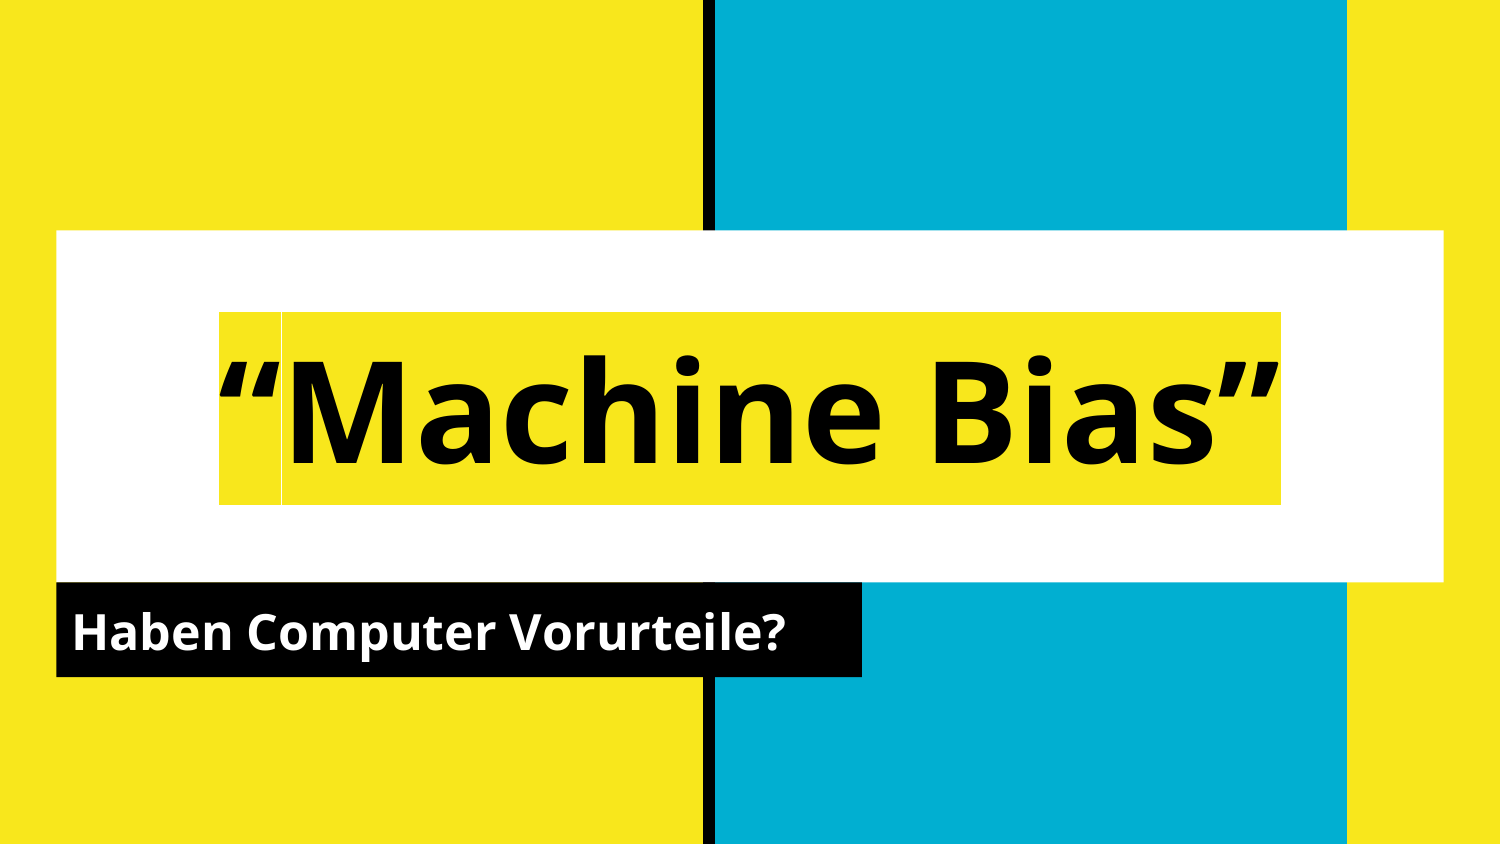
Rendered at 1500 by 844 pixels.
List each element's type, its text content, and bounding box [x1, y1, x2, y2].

title “Machine Bias” [56, 230, 1444, 583]
subtitle Haben Computer Vorurteile? [56, 582, 862, 678]
